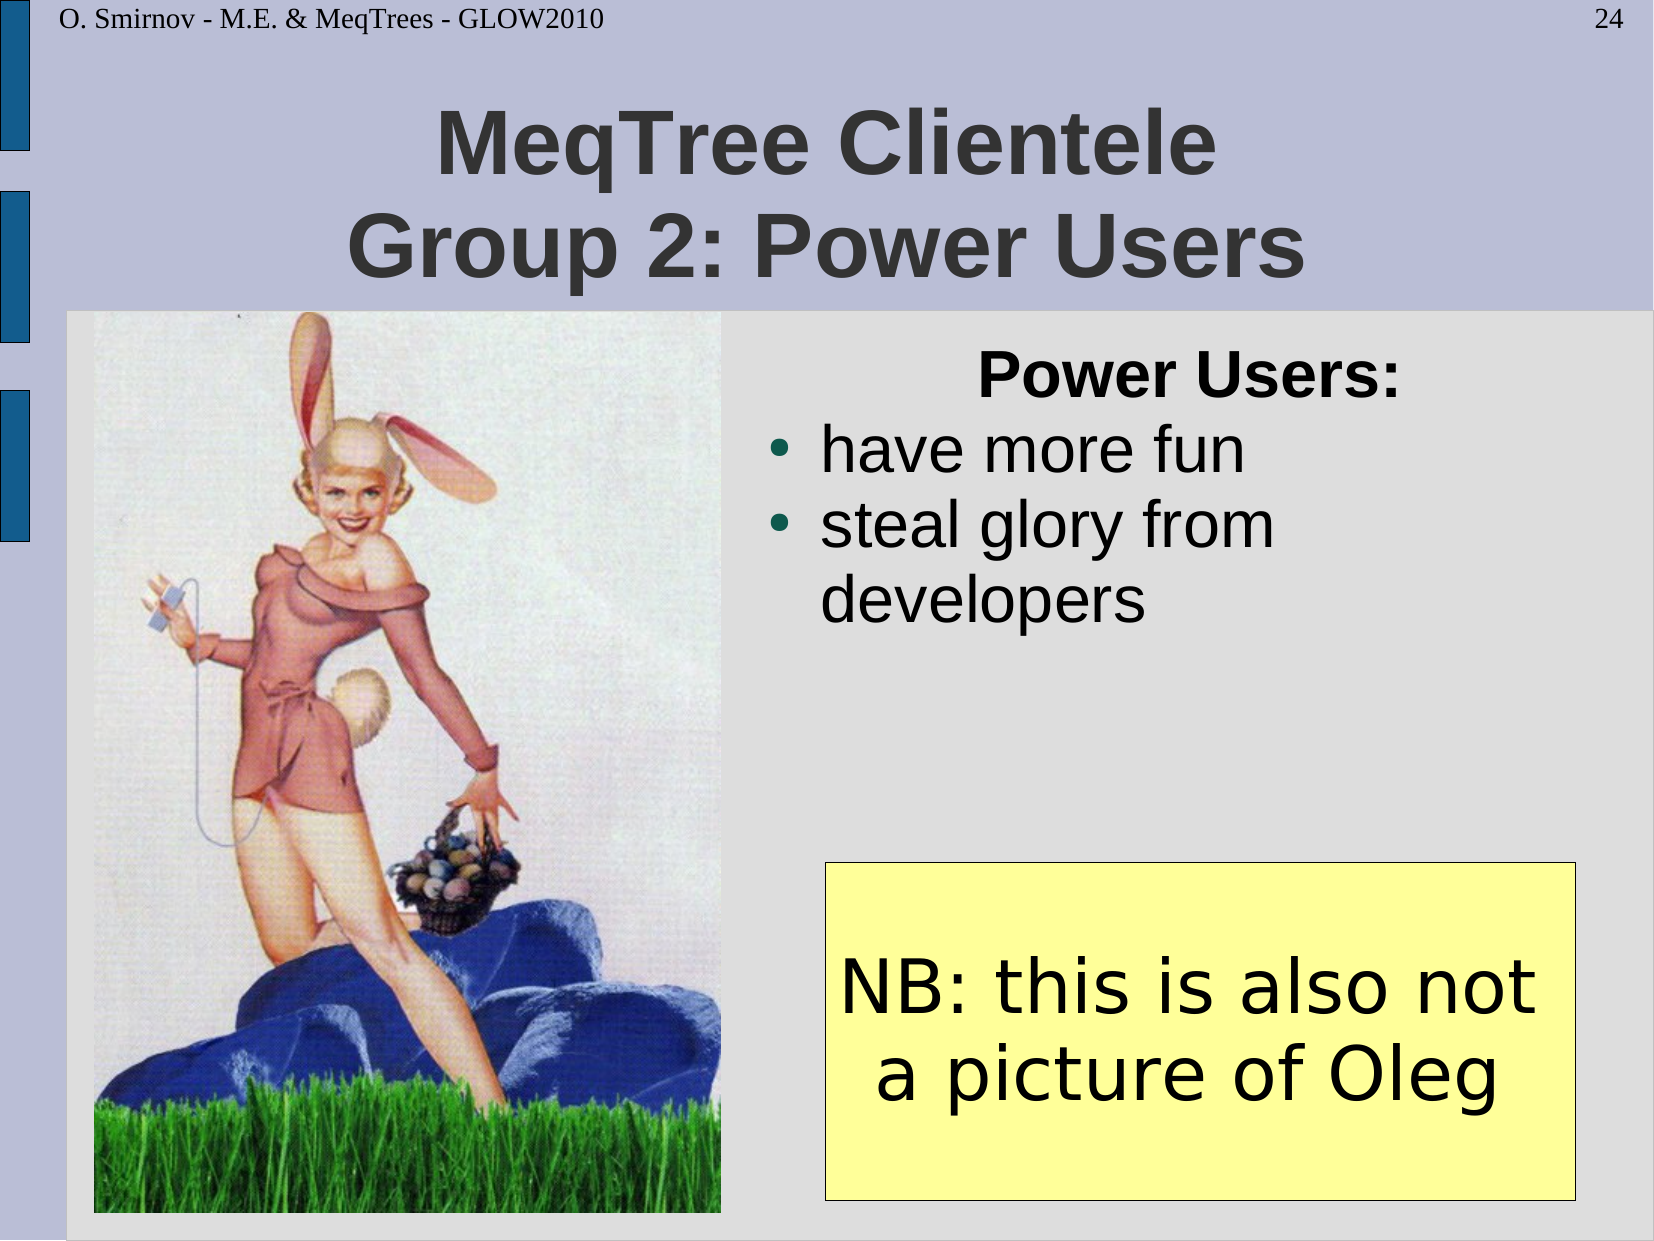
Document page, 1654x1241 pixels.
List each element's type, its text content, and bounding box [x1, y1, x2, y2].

picture [94, 312, 721, 1213]
text_box NB: this is also not a picture of Oleg [825, 862, 1576, 1201]
title MeqTree Clientele Group 2: Power Users [121, 91, 1534, 299]
list Power Users: have more fun steal glory from developers [750, 337, 1613, 1201]
